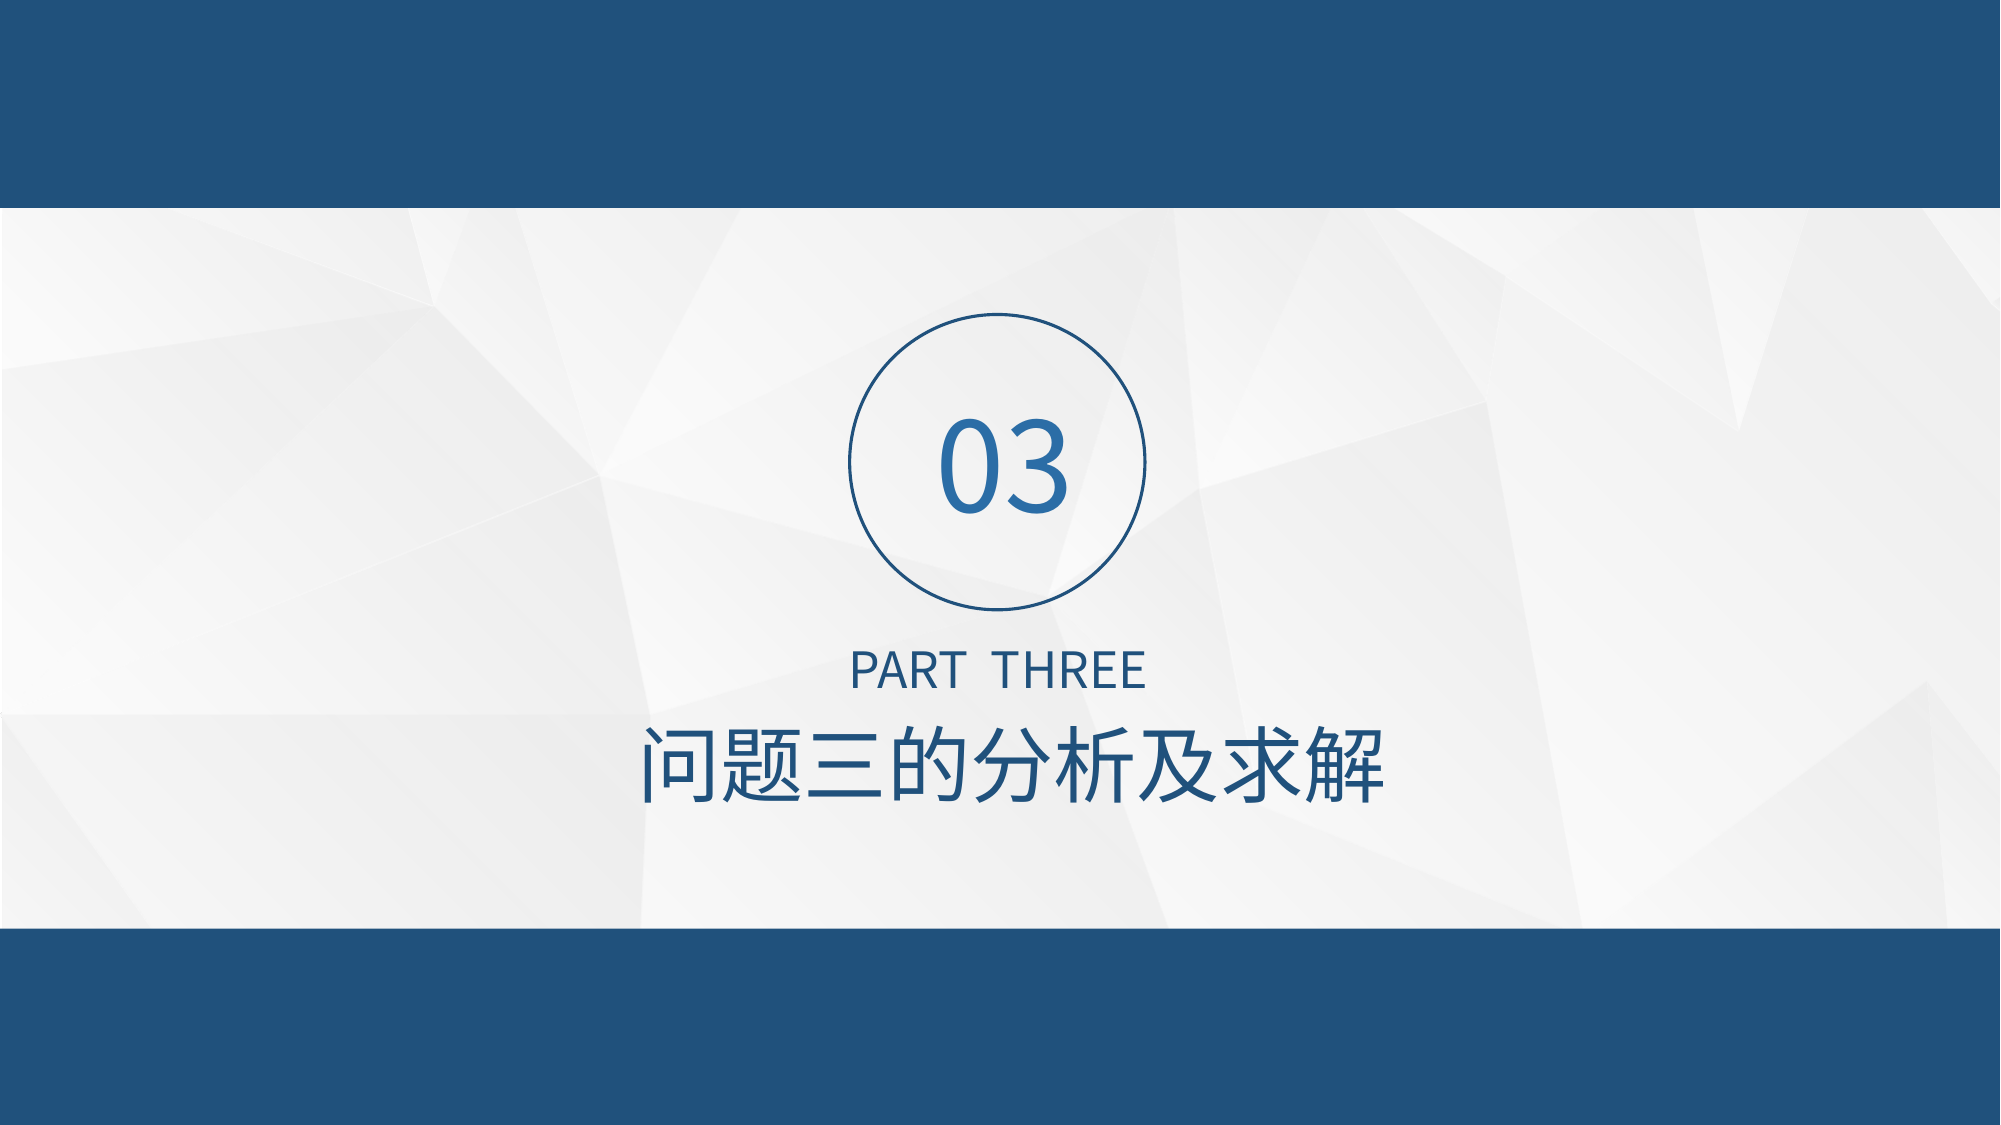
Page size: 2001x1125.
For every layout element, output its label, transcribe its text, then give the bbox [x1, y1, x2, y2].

picture [0, 0, 2001, 1125]
list 03 [920, 397, 1092, 563]
list PART THREE [806, 638, 1191, 717]
list 问题三的分析及求解 [574, 717, 1450, 799]
